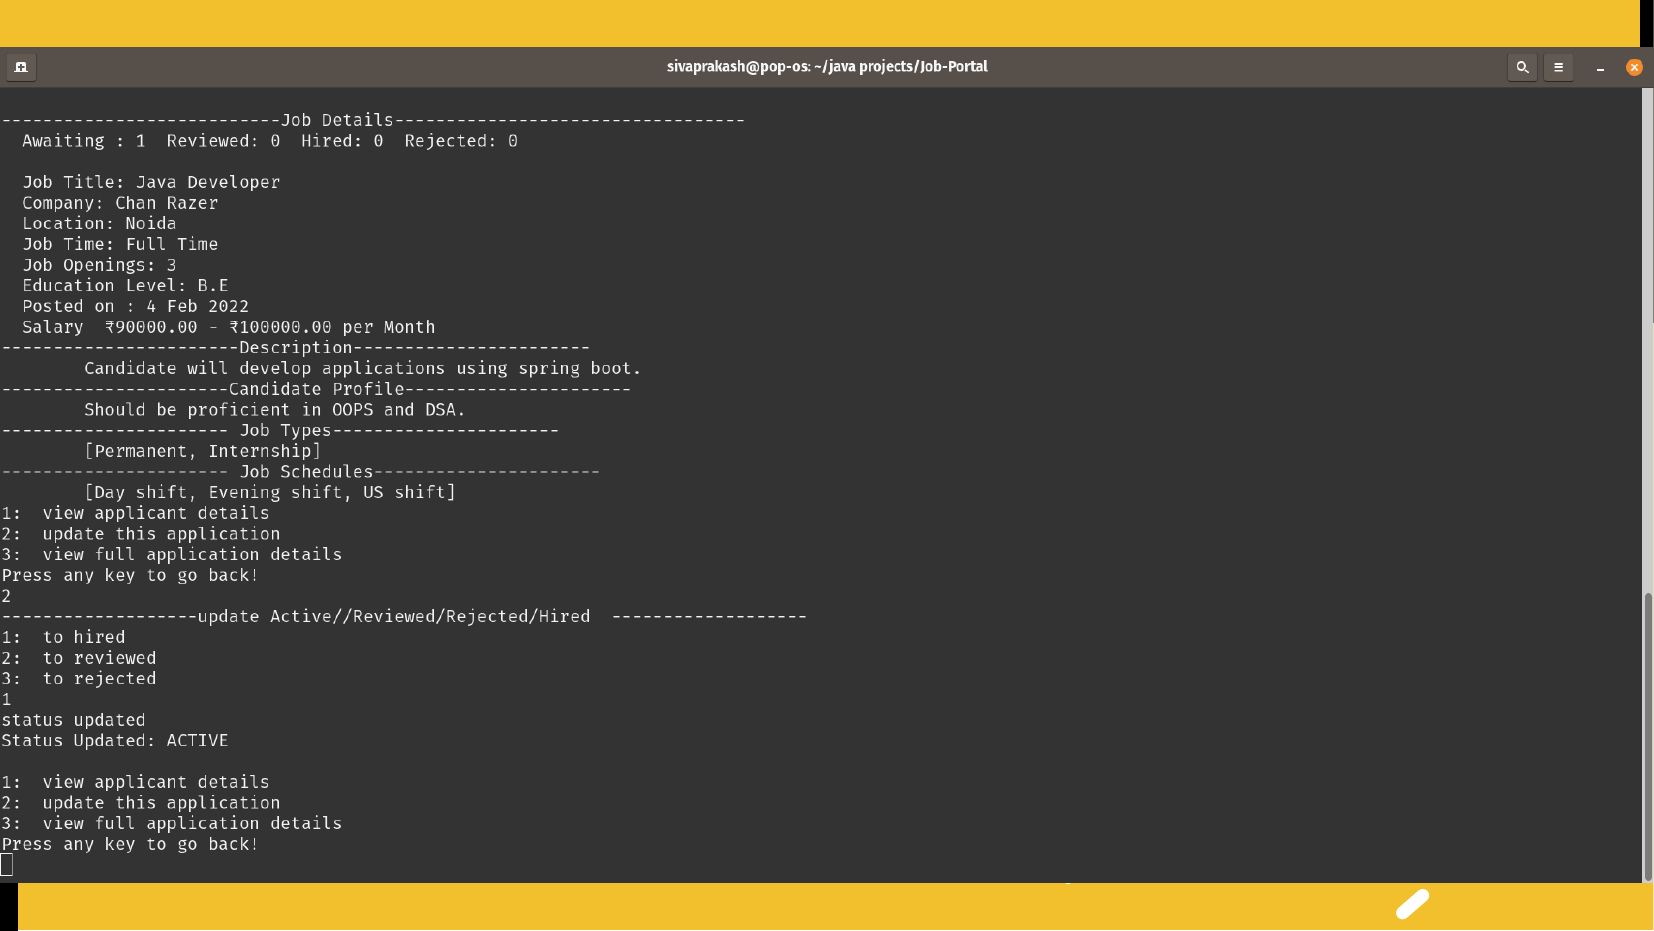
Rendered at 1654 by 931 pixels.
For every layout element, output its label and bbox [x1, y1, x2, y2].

picture [0, 47, 1654, 883]
